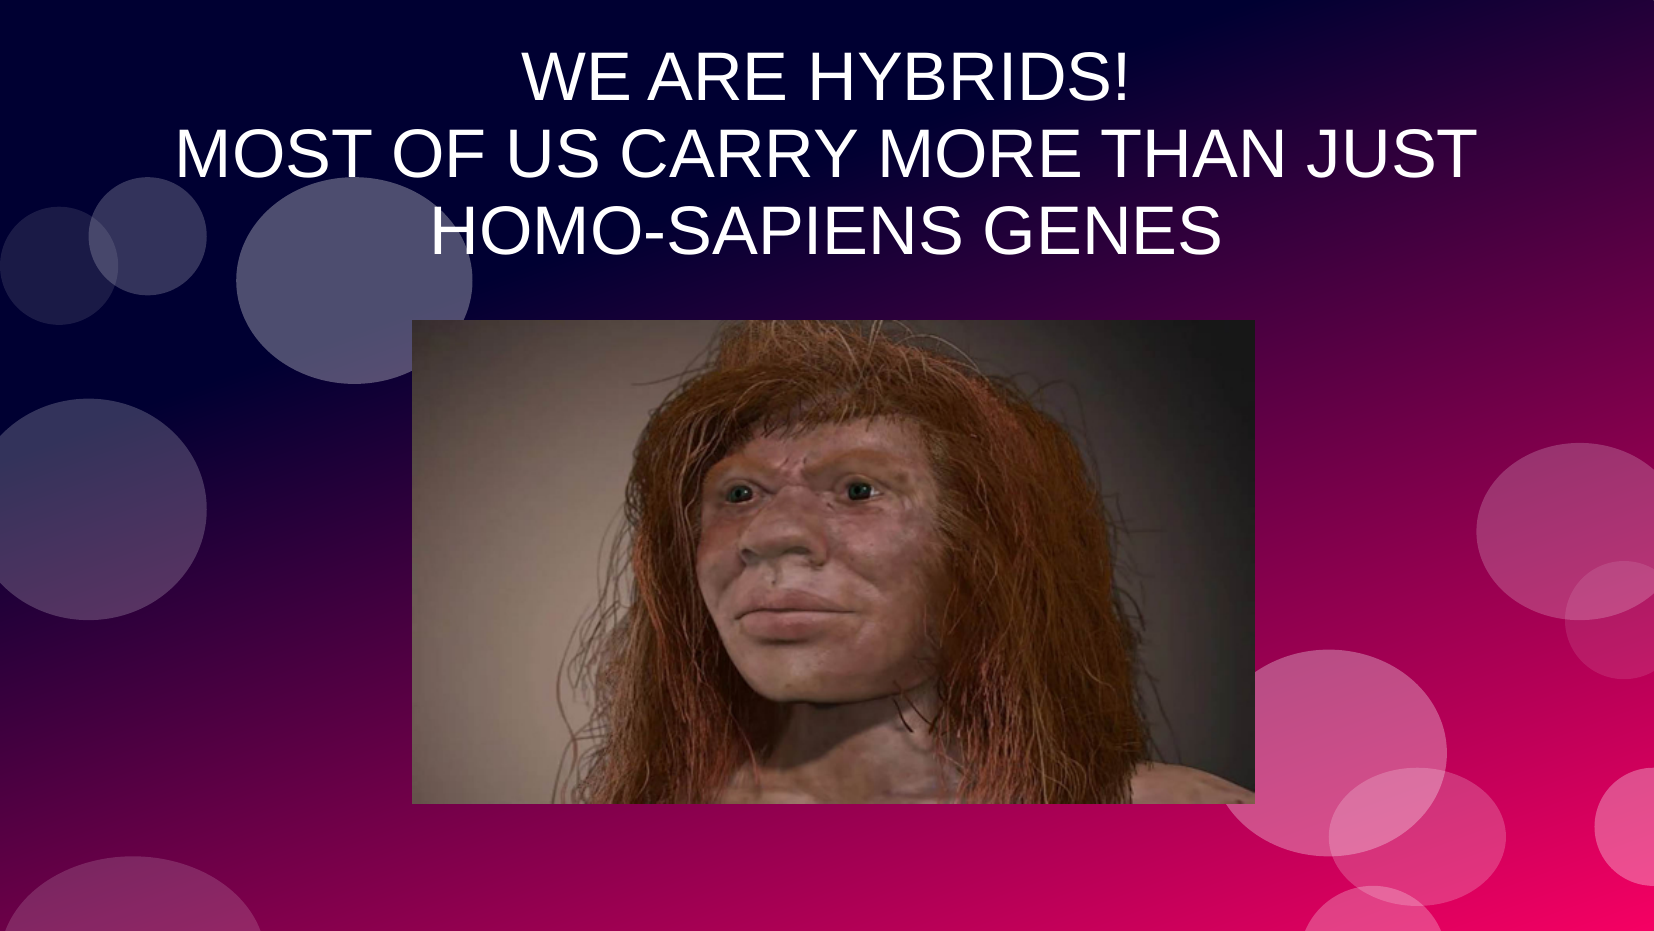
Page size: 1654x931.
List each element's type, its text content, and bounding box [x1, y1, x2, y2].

title WE ARE HYBRIDS! MOST OF US CARRY MORE THAN JUST HOMO-SAPIENS GENES [82, 0, 1571, 461]
picture [412, 320, 1255, 804]
